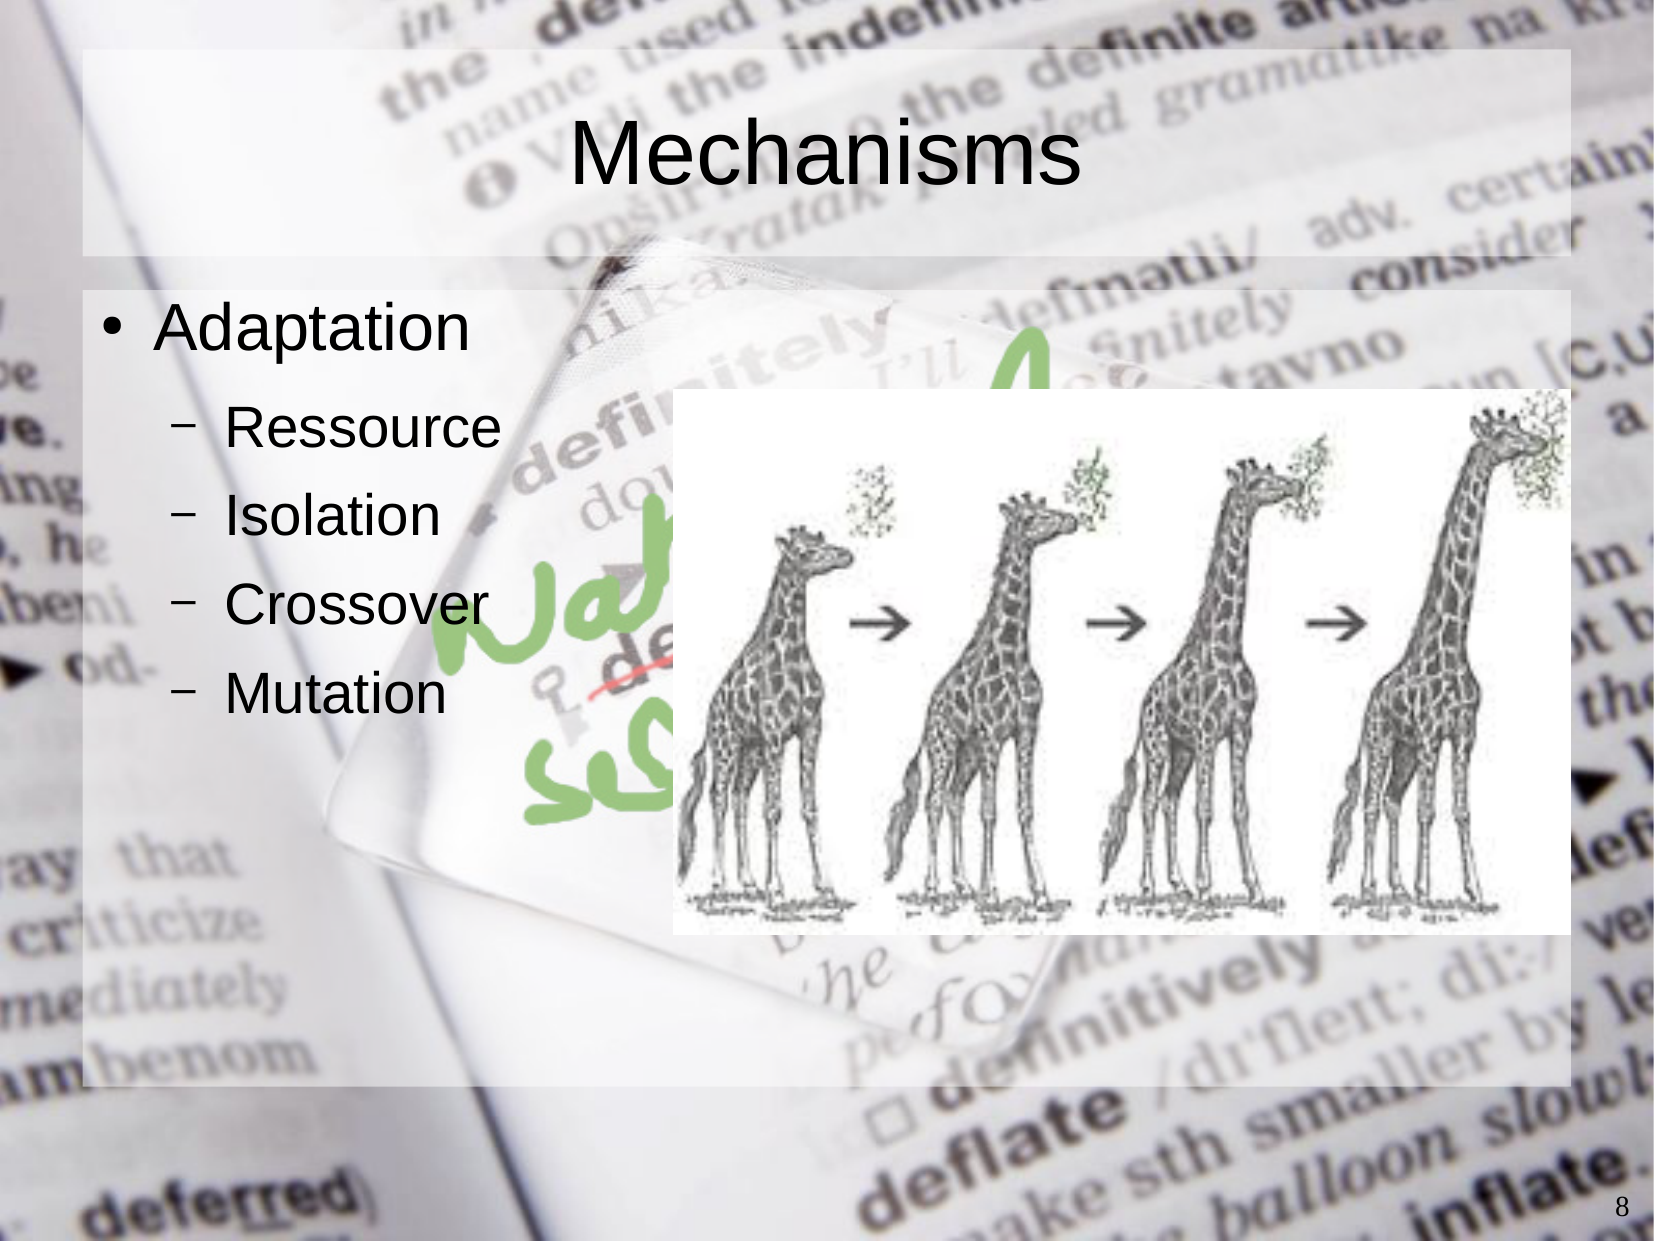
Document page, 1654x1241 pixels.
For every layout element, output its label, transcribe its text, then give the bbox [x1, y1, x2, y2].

picture [0, 0, 1654, 1241]
title Mechanisms [82, 49, 1571, 257]
list Adaptation Ressource Isolation Crossover Mutation [82, 290, 1571, 1087]
